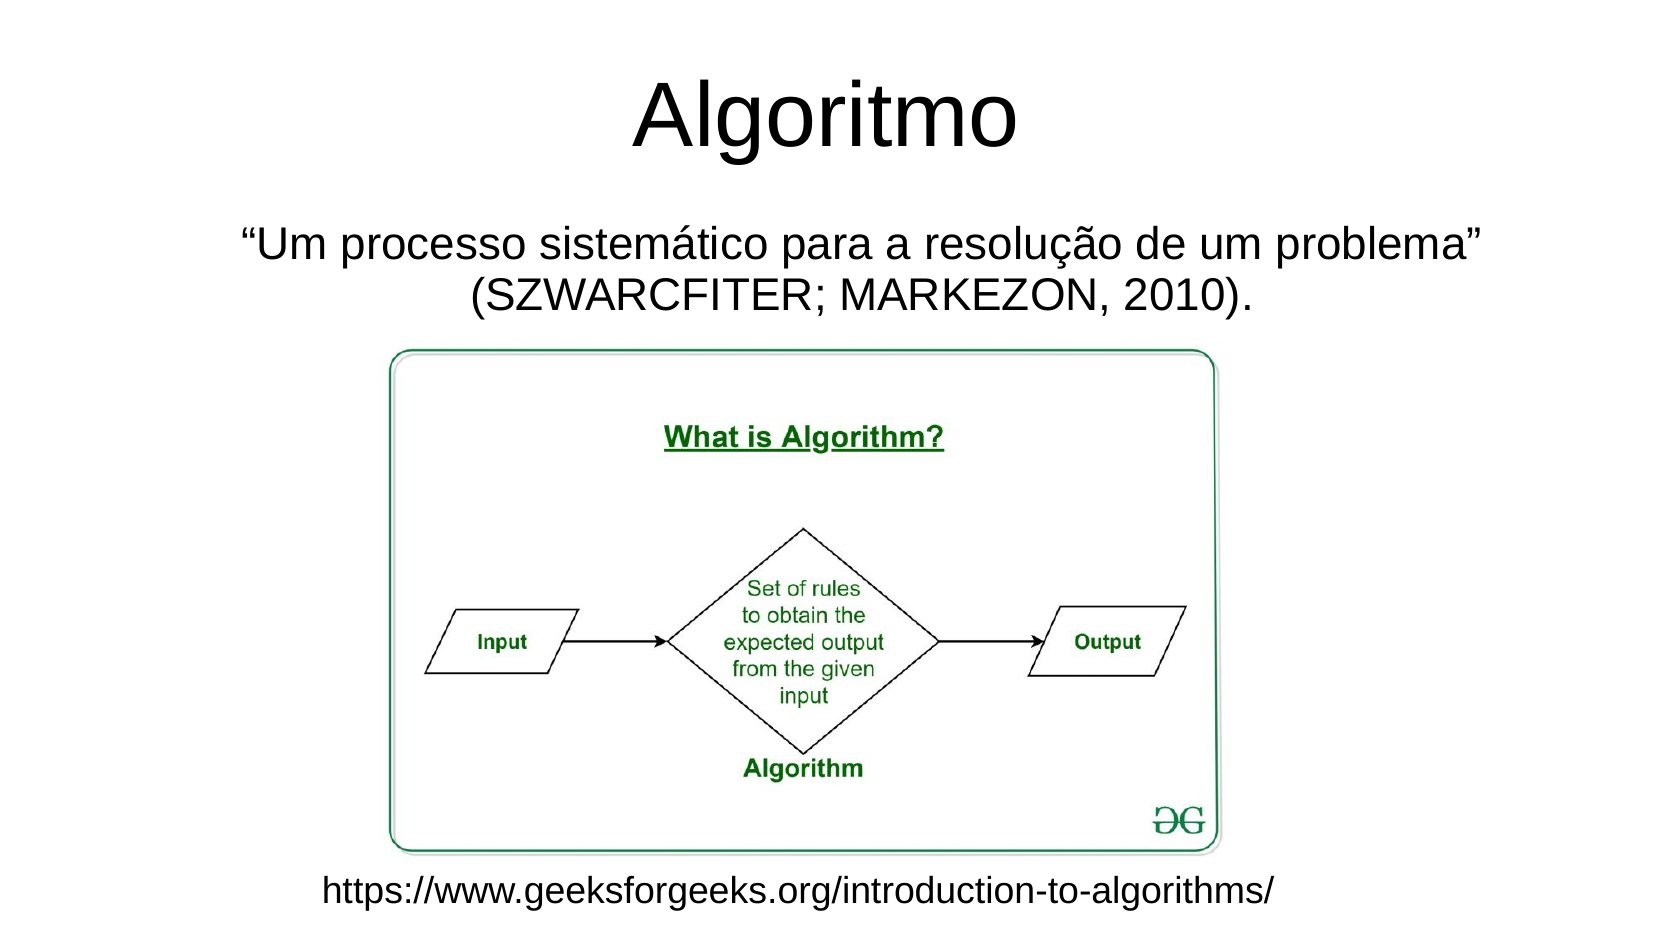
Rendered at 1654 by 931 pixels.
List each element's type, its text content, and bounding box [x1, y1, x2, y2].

title Algoritmo [82, 37, 1571, 193]
text_box https://www.geeksforgeeks.org/introduction-to-algorithms/ [307, 862, 1394, 931]
picture [377, 338, 1229, 862]
list “Um processo sistemático para a resolução de um problema” (SZWARCFITER; MARKEZON, 2010). [82, 217, 1571, 758]
